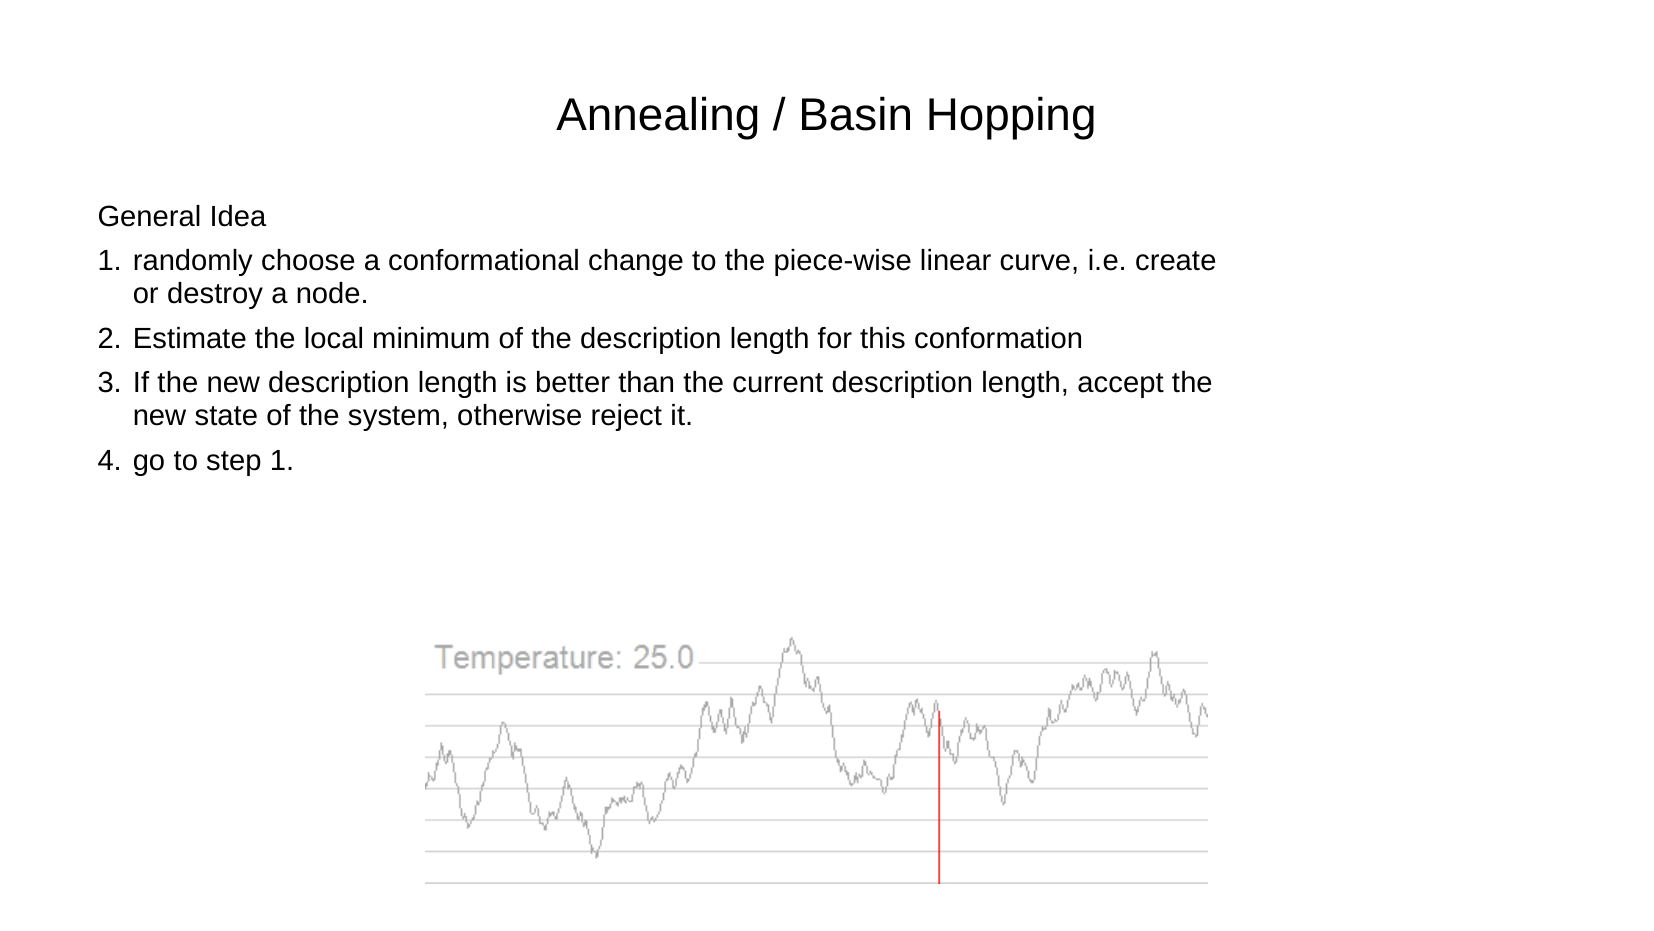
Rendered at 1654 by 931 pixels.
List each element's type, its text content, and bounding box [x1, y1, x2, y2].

title Annealing / Basin Hopping [82, 37, 1571, 193]
text_box General Idea randomly choose a conformational change to the piece-wise linear curve, i.e. create or destroy a node. Estimate the local minimum of the description length for this conformation If the new description length is better than the current description length, accept the new state of the system, otherwise reject it. go to step 1. [82, 192, 1256, 547]
picture [425, 631, 1208, 884]
